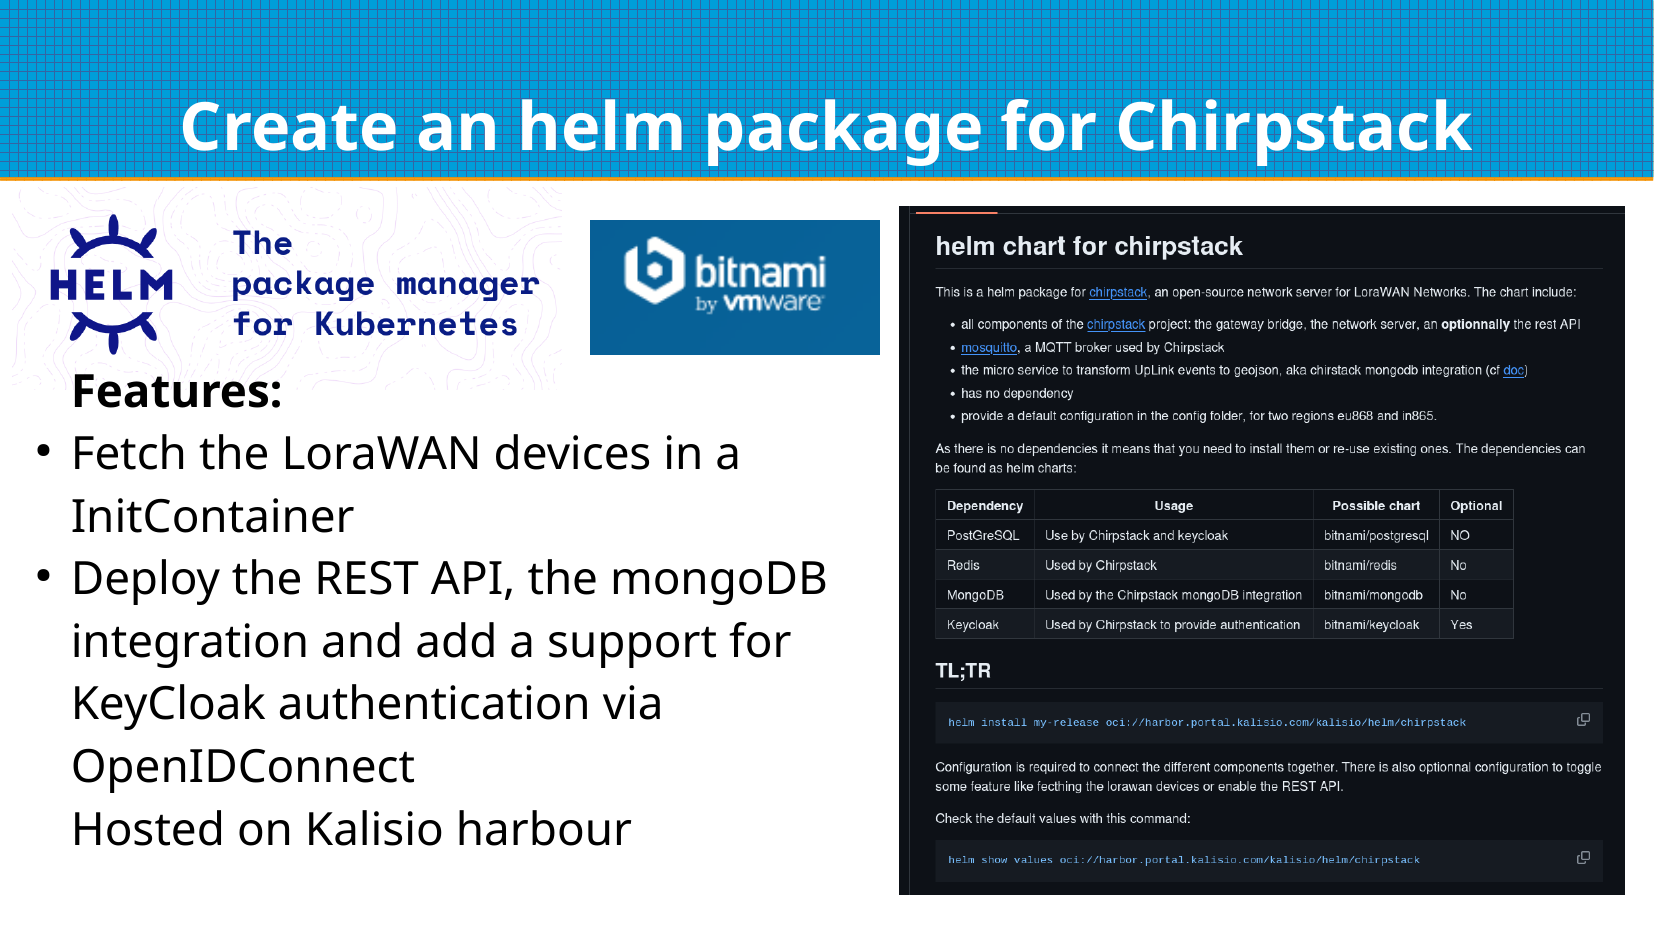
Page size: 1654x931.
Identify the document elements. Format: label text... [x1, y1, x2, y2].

text_box Features: Fetch the LoraWAN devices in a InitContainer Deploy the REST API, the mongoDB integration and add a support for KeyCloak authentication via OpenIDConnect Hosted on Kalisio harbour [29, 362, 857, 854]
picture [899, 206, 1625, 895]
picture [590, 220, 880, 355]
title Create an helm package for Chirpstack [82, 14, 1571, 171]
picture [12, 187, 562, 390]
